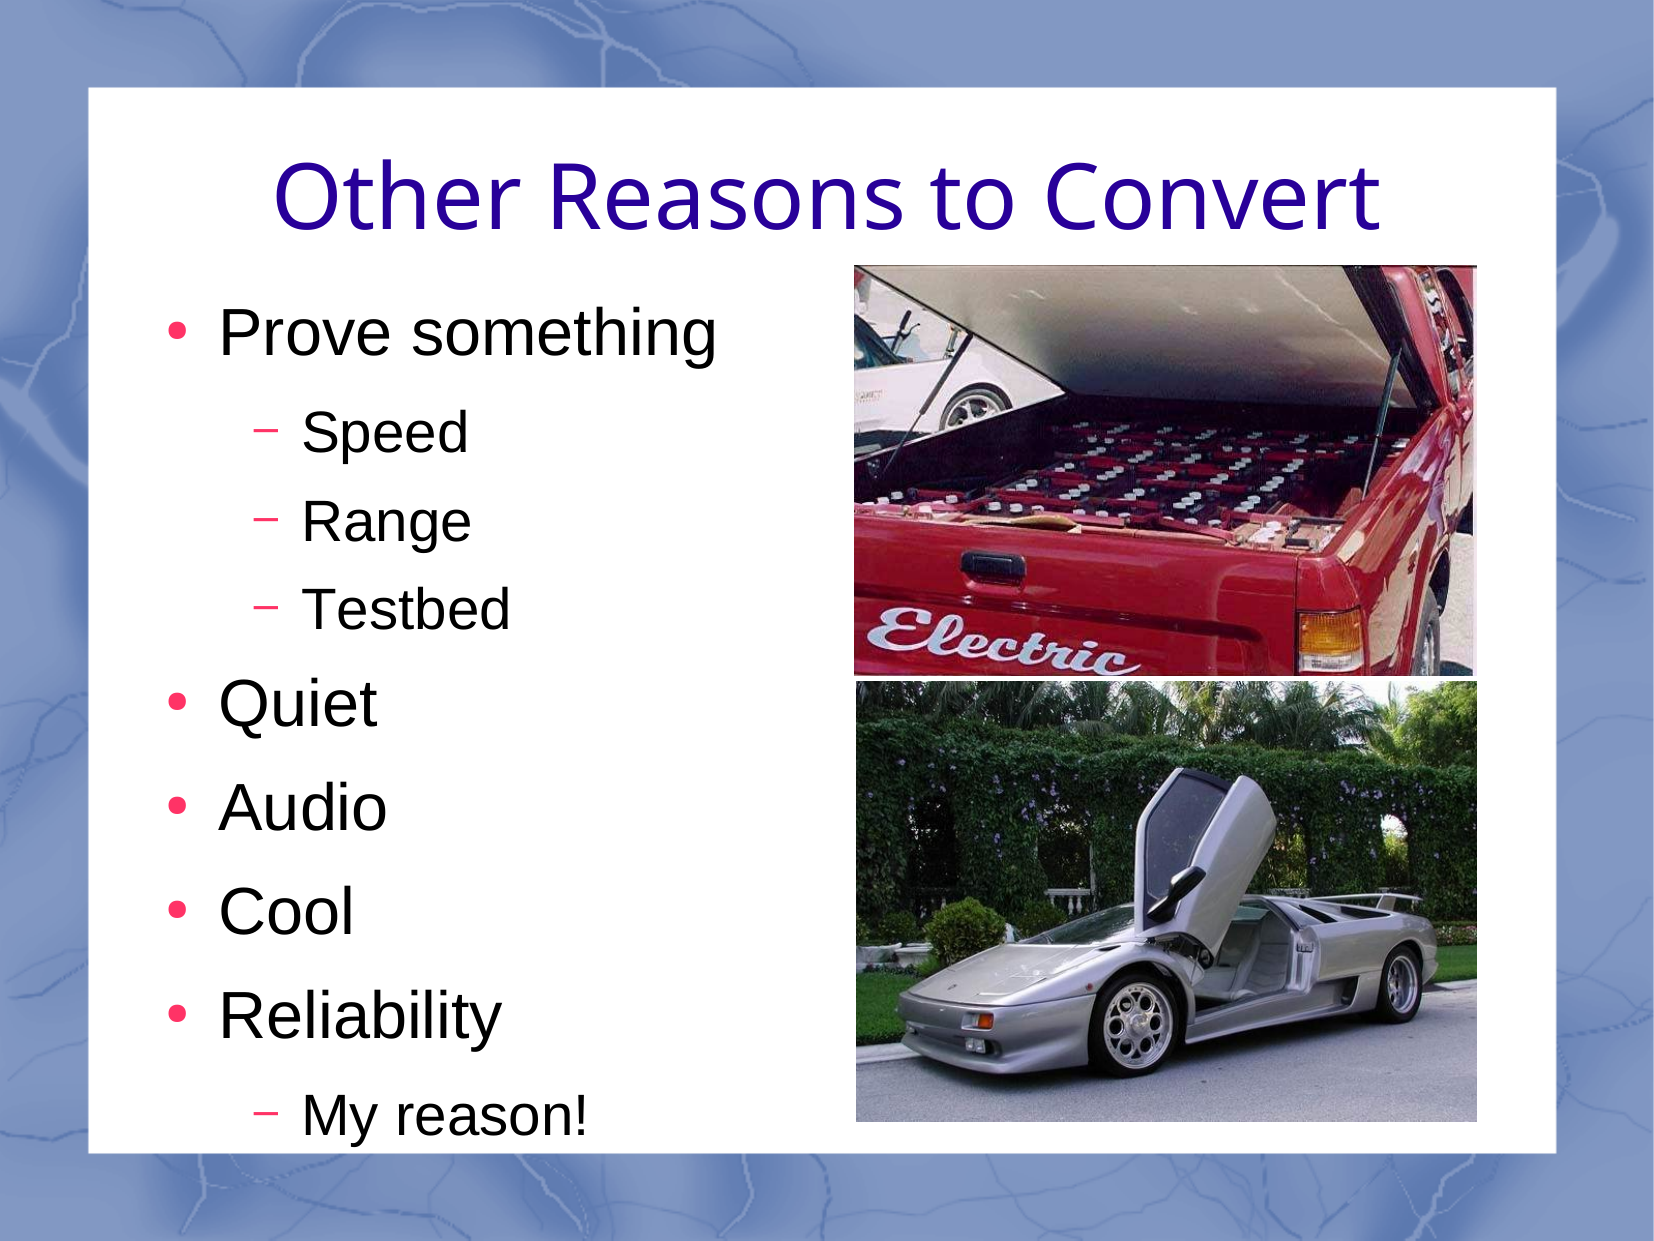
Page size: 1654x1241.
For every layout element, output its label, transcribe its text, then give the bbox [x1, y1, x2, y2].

list Prove something Speed Range Testbed Quiet Audio Cool Reliability My reason! [147, 295, 1506, 1187]
picture [0, 0, 1654, 1241]
title Other Reasons to Convert [118, 98, 1536, 291]
